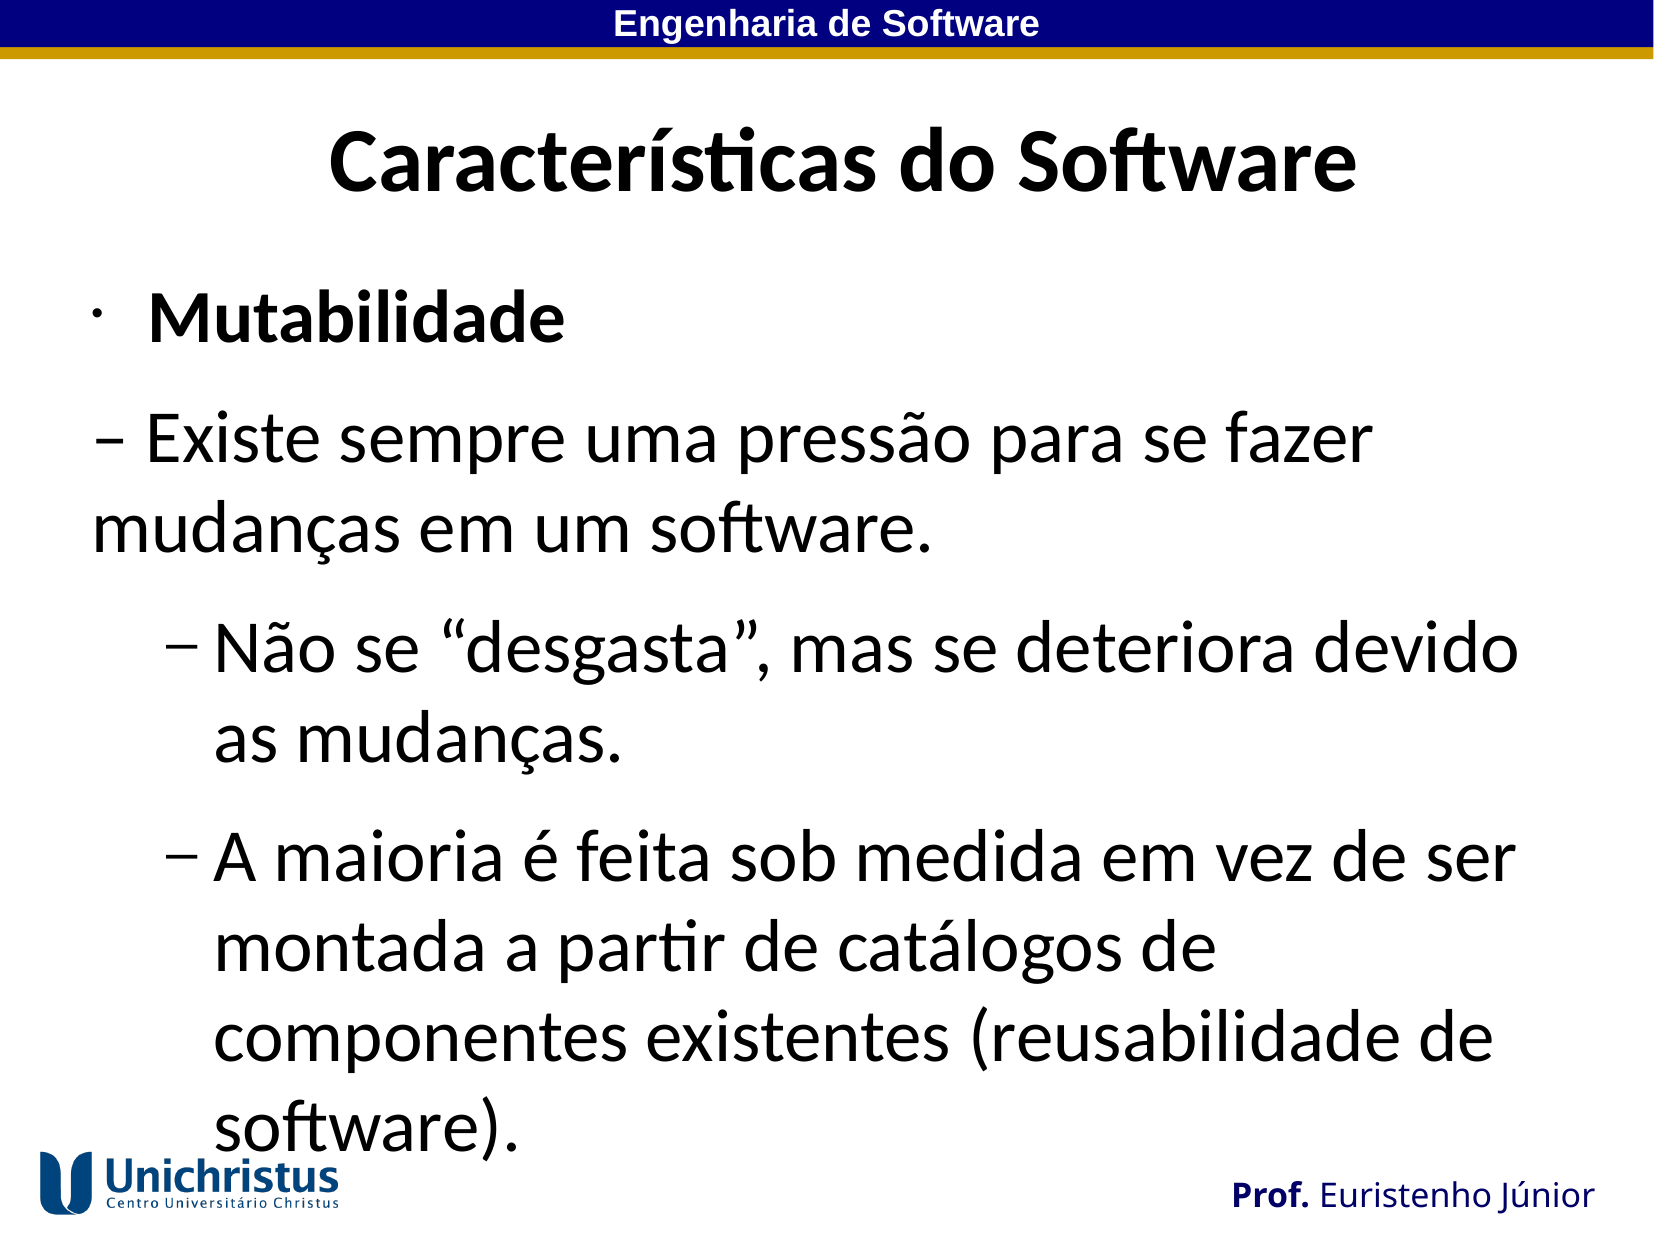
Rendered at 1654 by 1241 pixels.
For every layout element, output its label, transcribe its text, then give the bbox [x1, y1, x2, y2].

text_box Prof. Euristenho Júnior [1216, 1163, 1654, 1224]
title Características do Software [165, 92, 1524, 260]
text_box [0, 48, 1654, 60]
picture [35, 1148, 343, 1217]
text_box Engenharia de Software [0, 0, 1654, 48]
list Mutabilidade – Existe sempre uma pressão para se fazer mudanças em um software. Não se “desgasta”, mas se deteriora devido as mudanças. A maioria é feita sob medida em vez de ser montada a partir de catálogos de componentes existentes (reusabilidade de software). [76, 260, 1595, 1147]
